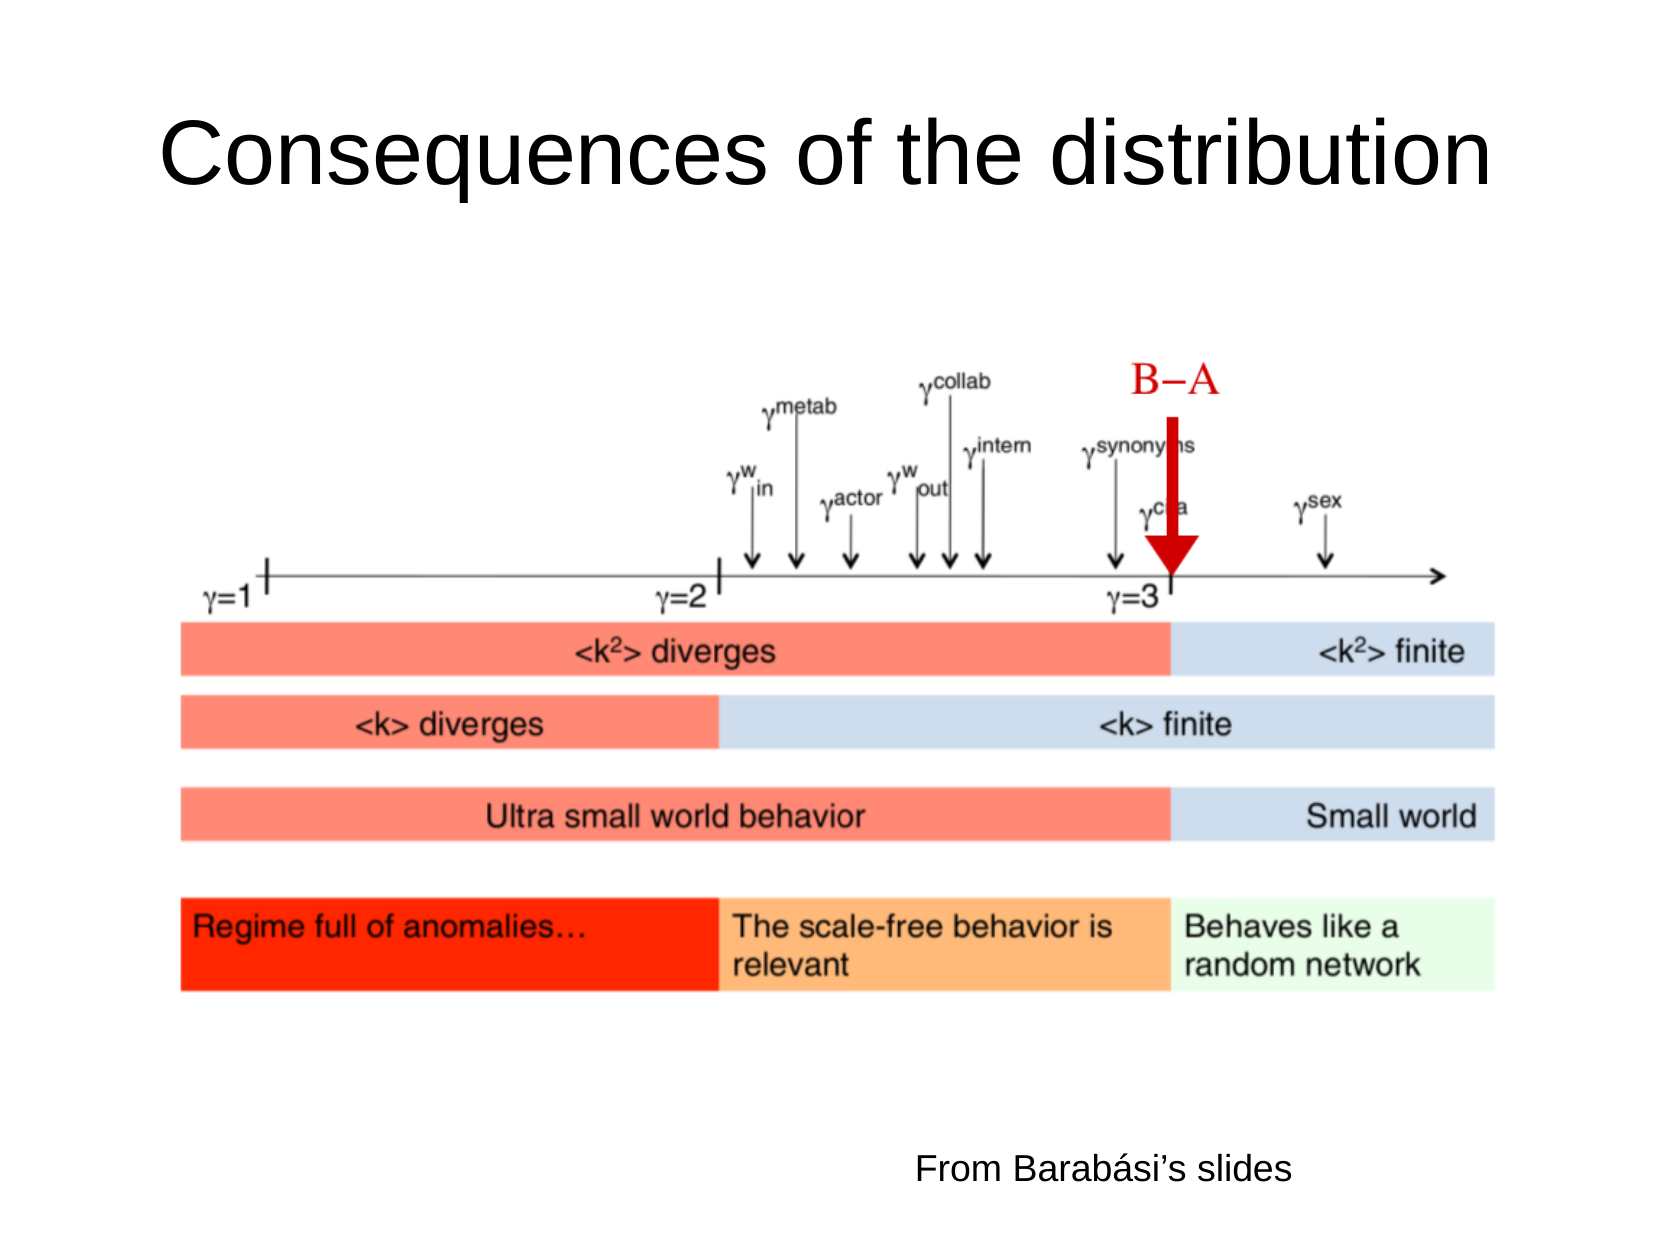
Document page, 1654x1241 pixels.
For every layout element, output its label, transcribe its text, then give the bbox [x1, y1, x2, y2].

picture [139, 290, 1514, 1010]
title Consequences of the distribution [82, 49, 1571, 257]
text_box From Barabási’s slides [900, 1140, 1561, 1197]
